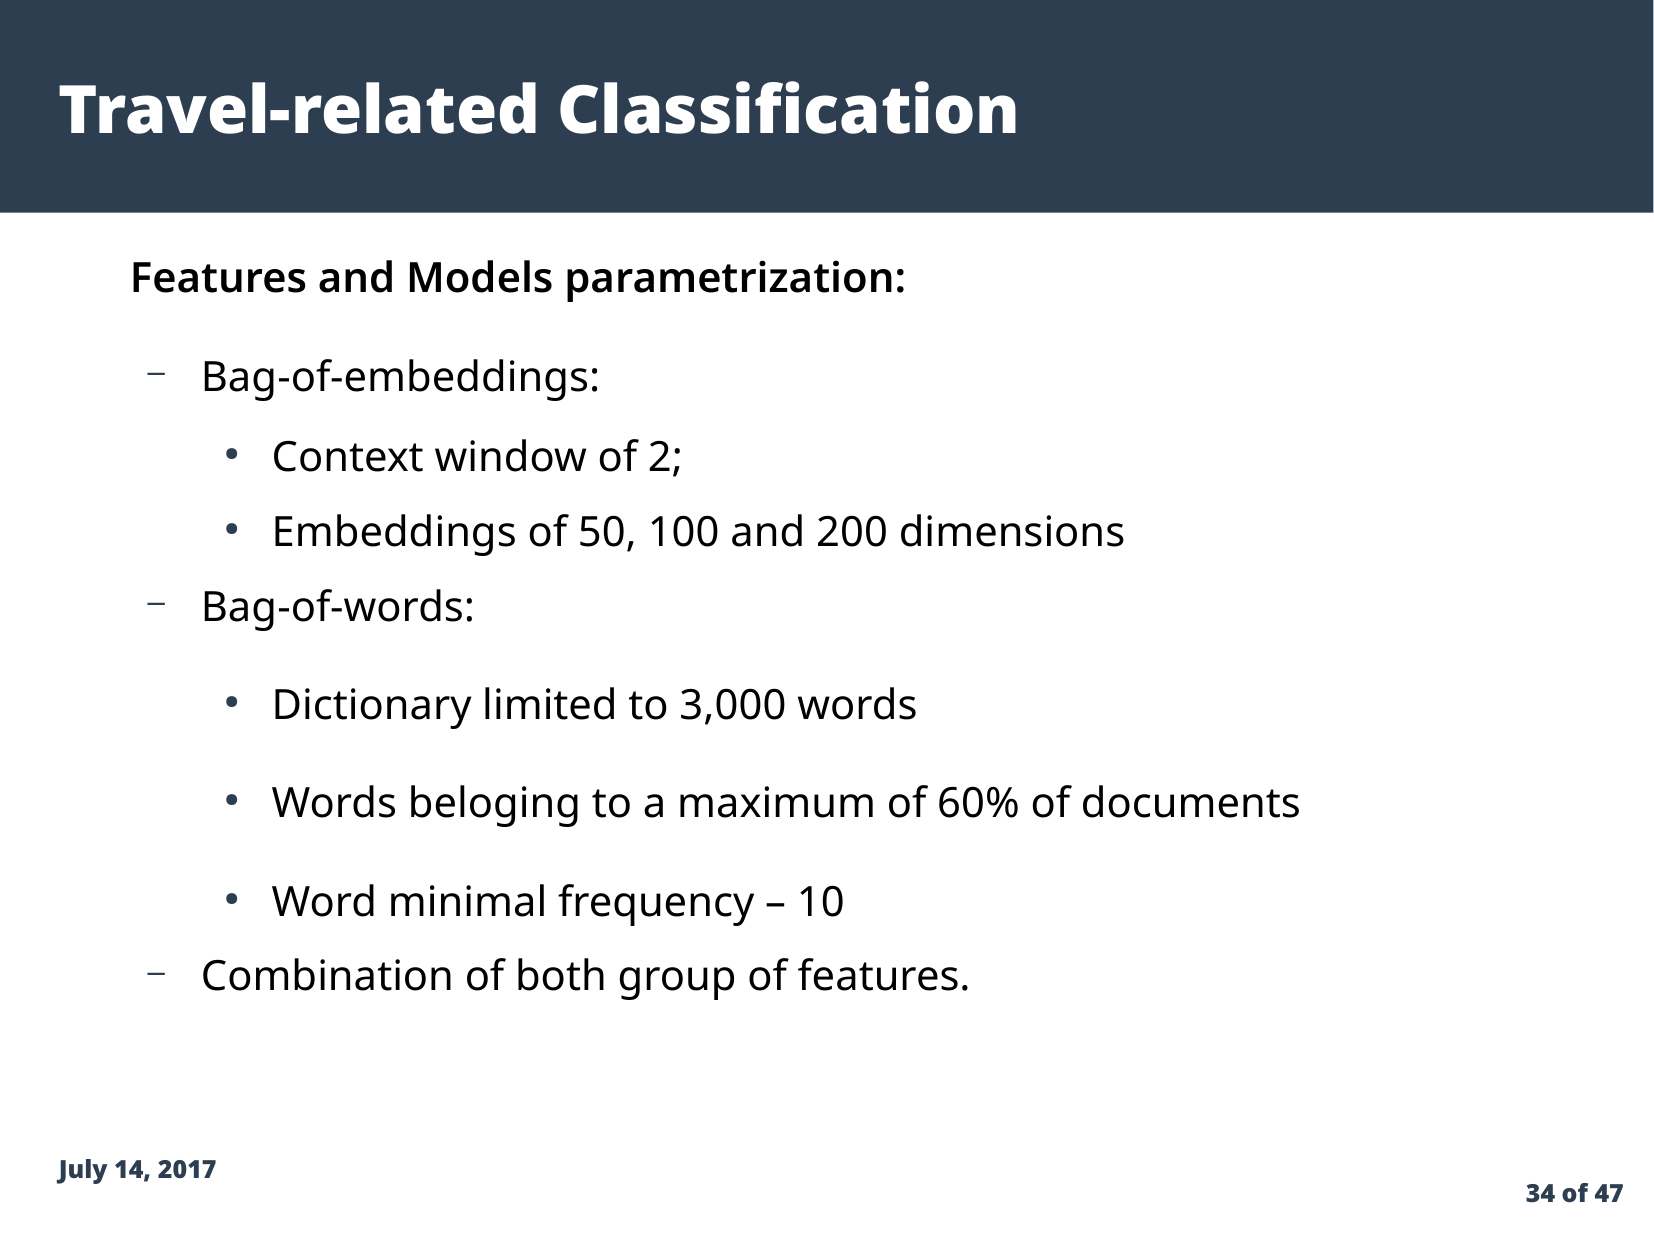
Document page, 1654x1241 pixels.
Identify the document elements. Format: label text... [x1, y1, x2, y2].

list Features and Models parametrization: Bag-of-embeddings: Context window of 2; Embeddings of 50, 100 and 200 dimensions Bag-of-words: Dictionary limited to 3,000 words Words beloging to a maximum of 60% of documents Word minimal frequency – 10 Combination of both group of features. [59, 248, 1583, 1140]
title Travel-related Classification [59, 29, 1595, 187]
